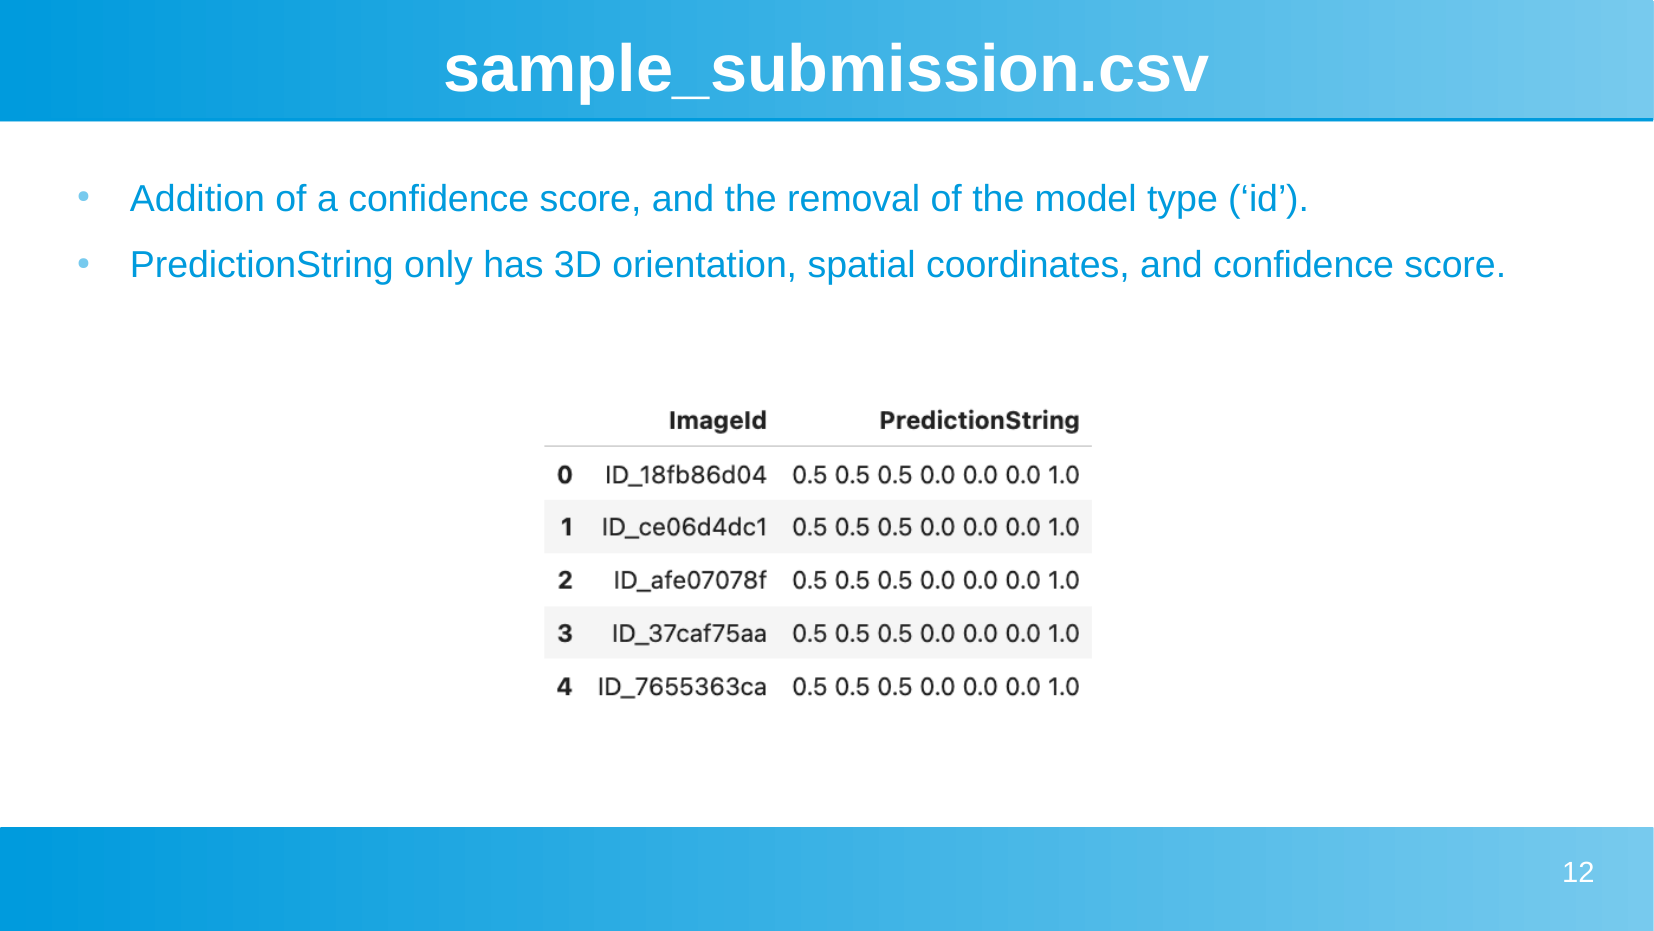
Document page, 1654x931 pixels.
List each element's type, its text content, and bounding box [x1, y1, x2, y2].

list Addition of a confidence score, and the removal of the model type (‘id’). PredictionString only has 3D orientation, spatial coordinates, and confidence score. [59, 177, 1595, 376]
title sample_submission.csv [59, 29, 1595, 108]
picture [535, 403, 1105, 713]
